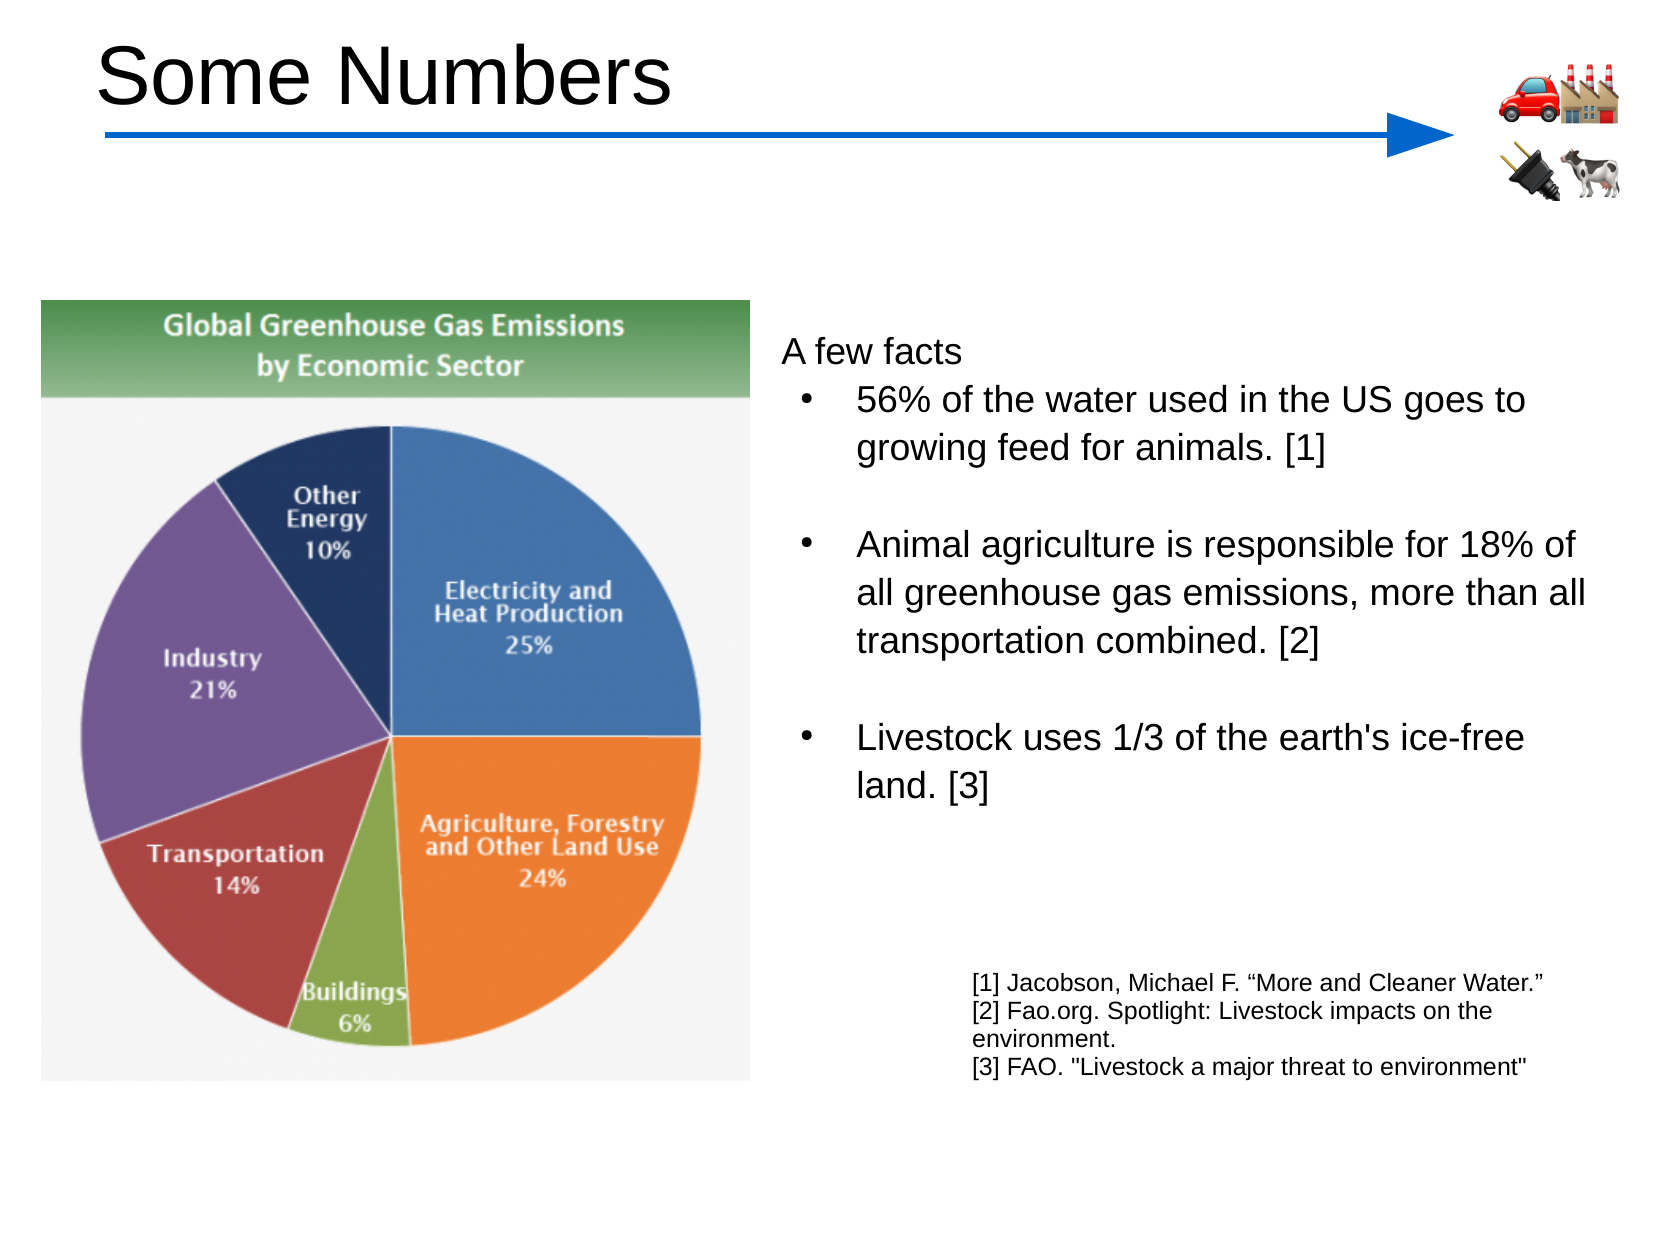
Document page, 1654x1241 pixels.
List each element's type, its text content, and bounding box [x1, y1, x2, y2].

text_box A few facts 56% of the water used in the US goes to growing feed for animals. [1] Animal agriculture is responsible for 18% of all greenhouse gas emissions, more than all transportation combined. [2] Livestock uses 1/3 of the earth's ice-free land. [3] [750, 300, 1635, 825]
text_box [1] Jacobson, Michael F. “More and Cleaner Water.” [2] Fao.org. Spotlight: Livestock impacts on the environment. [3] FAO. "Livestock a major threat to environment" [940, 945, 1620, 1135]
text_box Some Numbers [63, 5, 1380, 240]
picture [1499, 140, 1620, 201]
picture [1499, 63, 1620, 124]
picture [41, 300, 750, 1081]
